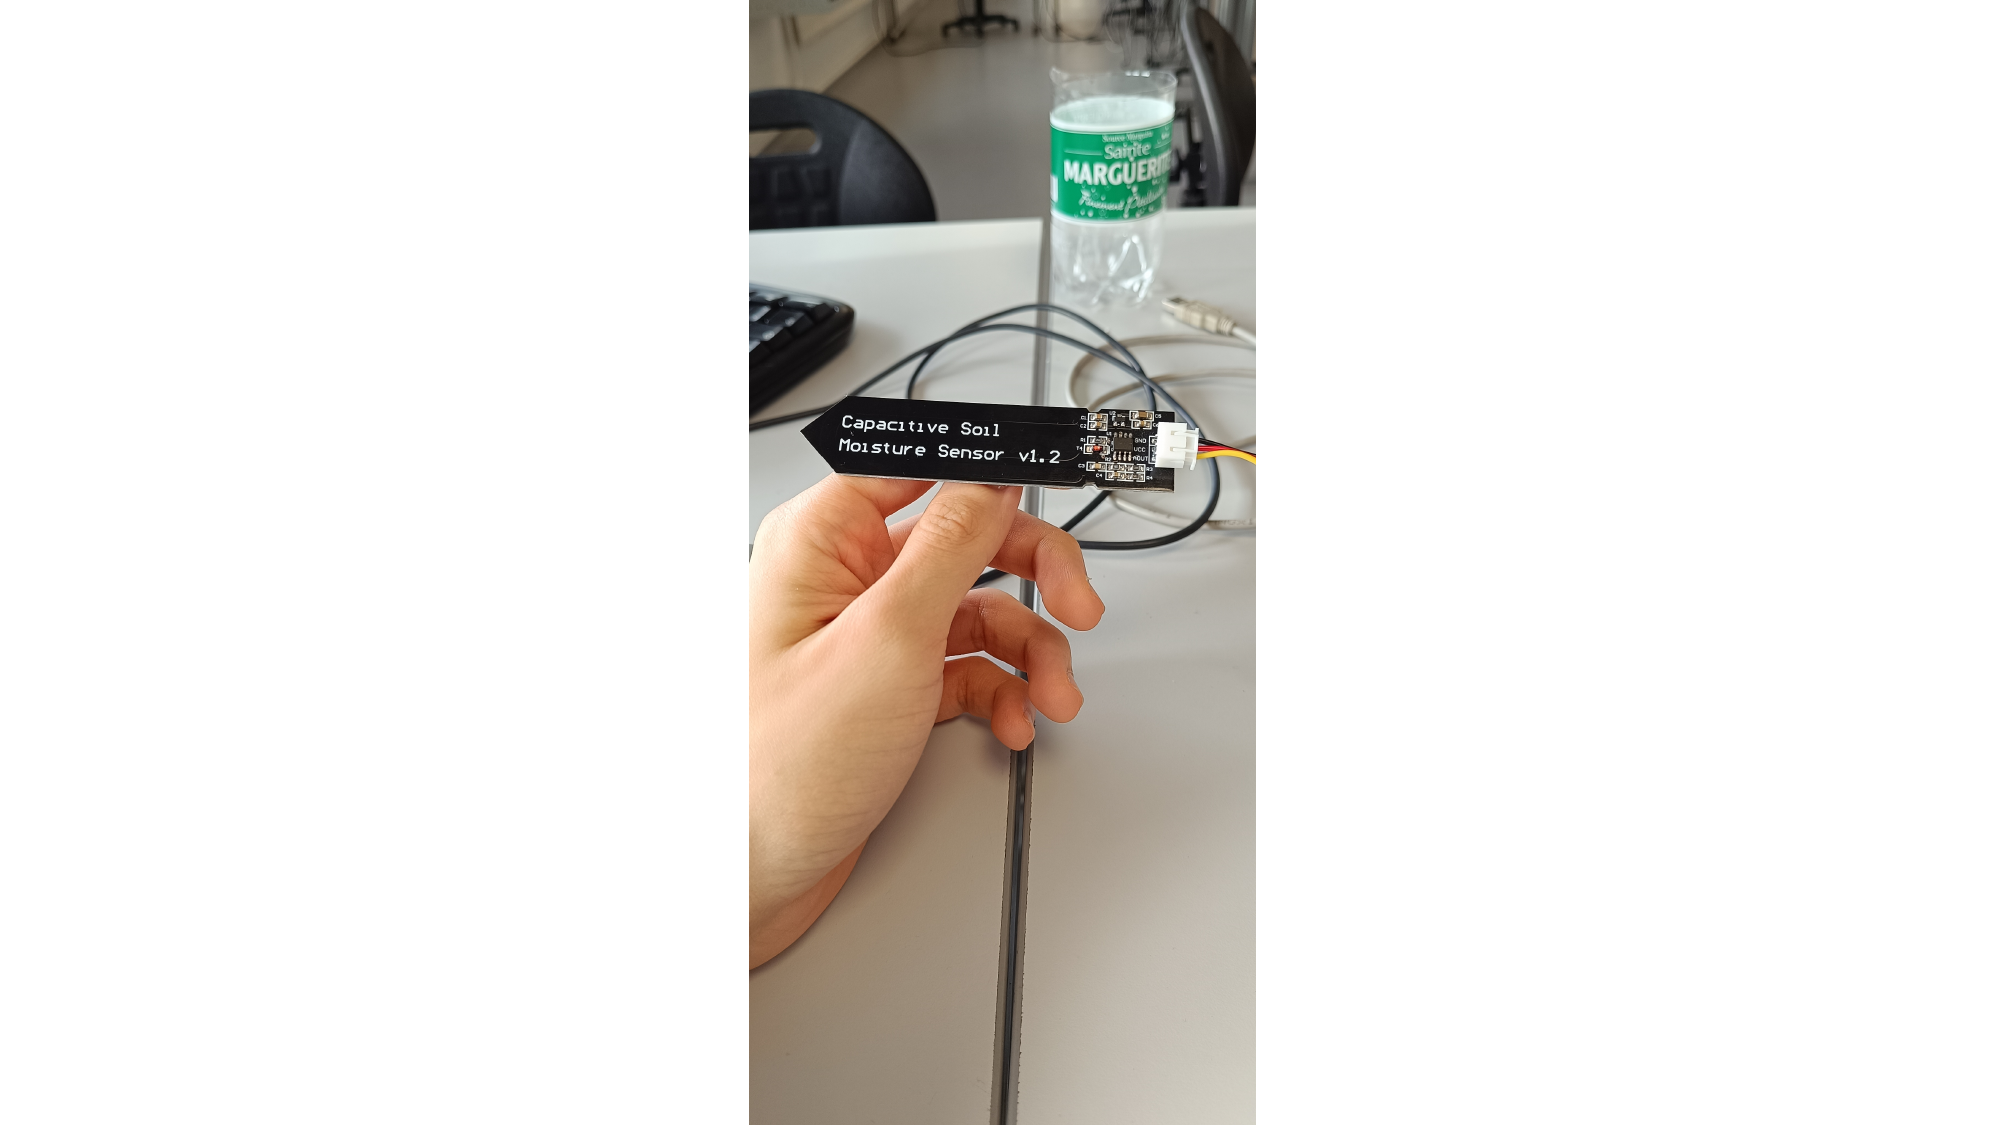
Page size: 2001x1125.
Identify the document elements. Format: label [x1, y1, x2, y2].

picture [749, 0, 1256, 1125]
